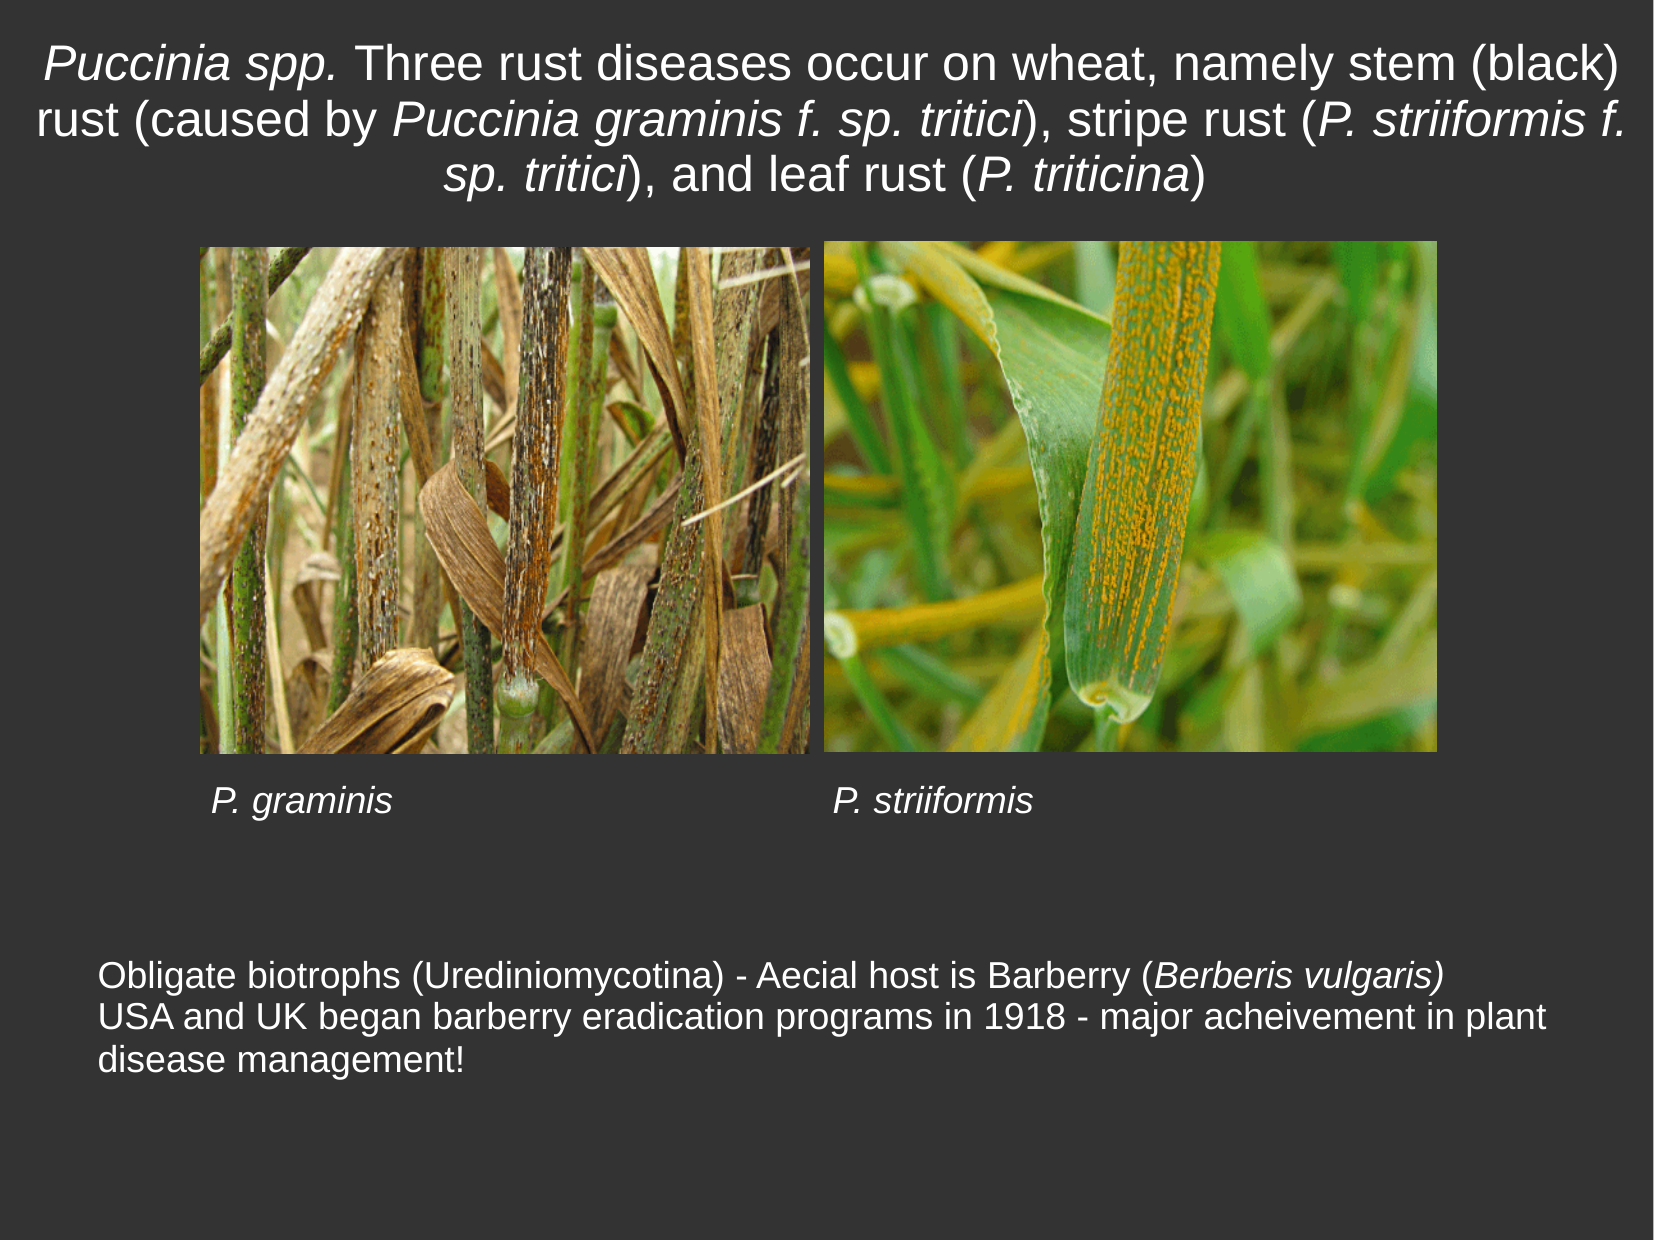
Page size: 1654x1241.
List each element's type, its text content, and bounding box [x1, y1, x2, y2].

text_box Puccinia spp. Three rust diseases occur on wheat, namely stem (black) rust (caused by Puccinia graminis f. sp. tritici), stripe rust (P. striiformis f. sp. tritici), and leaf rust (P. triticina) [0, 27, 1654, 210]
text_box Obligate biotrophs (Urediniomycotina) - Aecial host is Barberry (Berberis vulgaris) USA and UK began barberry eradication programs in 1918 - major acheivement in plant disease management! [82, 946, 1578, 1088]
picture [200, 247, 810, 754]
text_box P. graminis P. striiformis [196, 772, 1436, 829]
picture [824, 241, 1437, 752]
